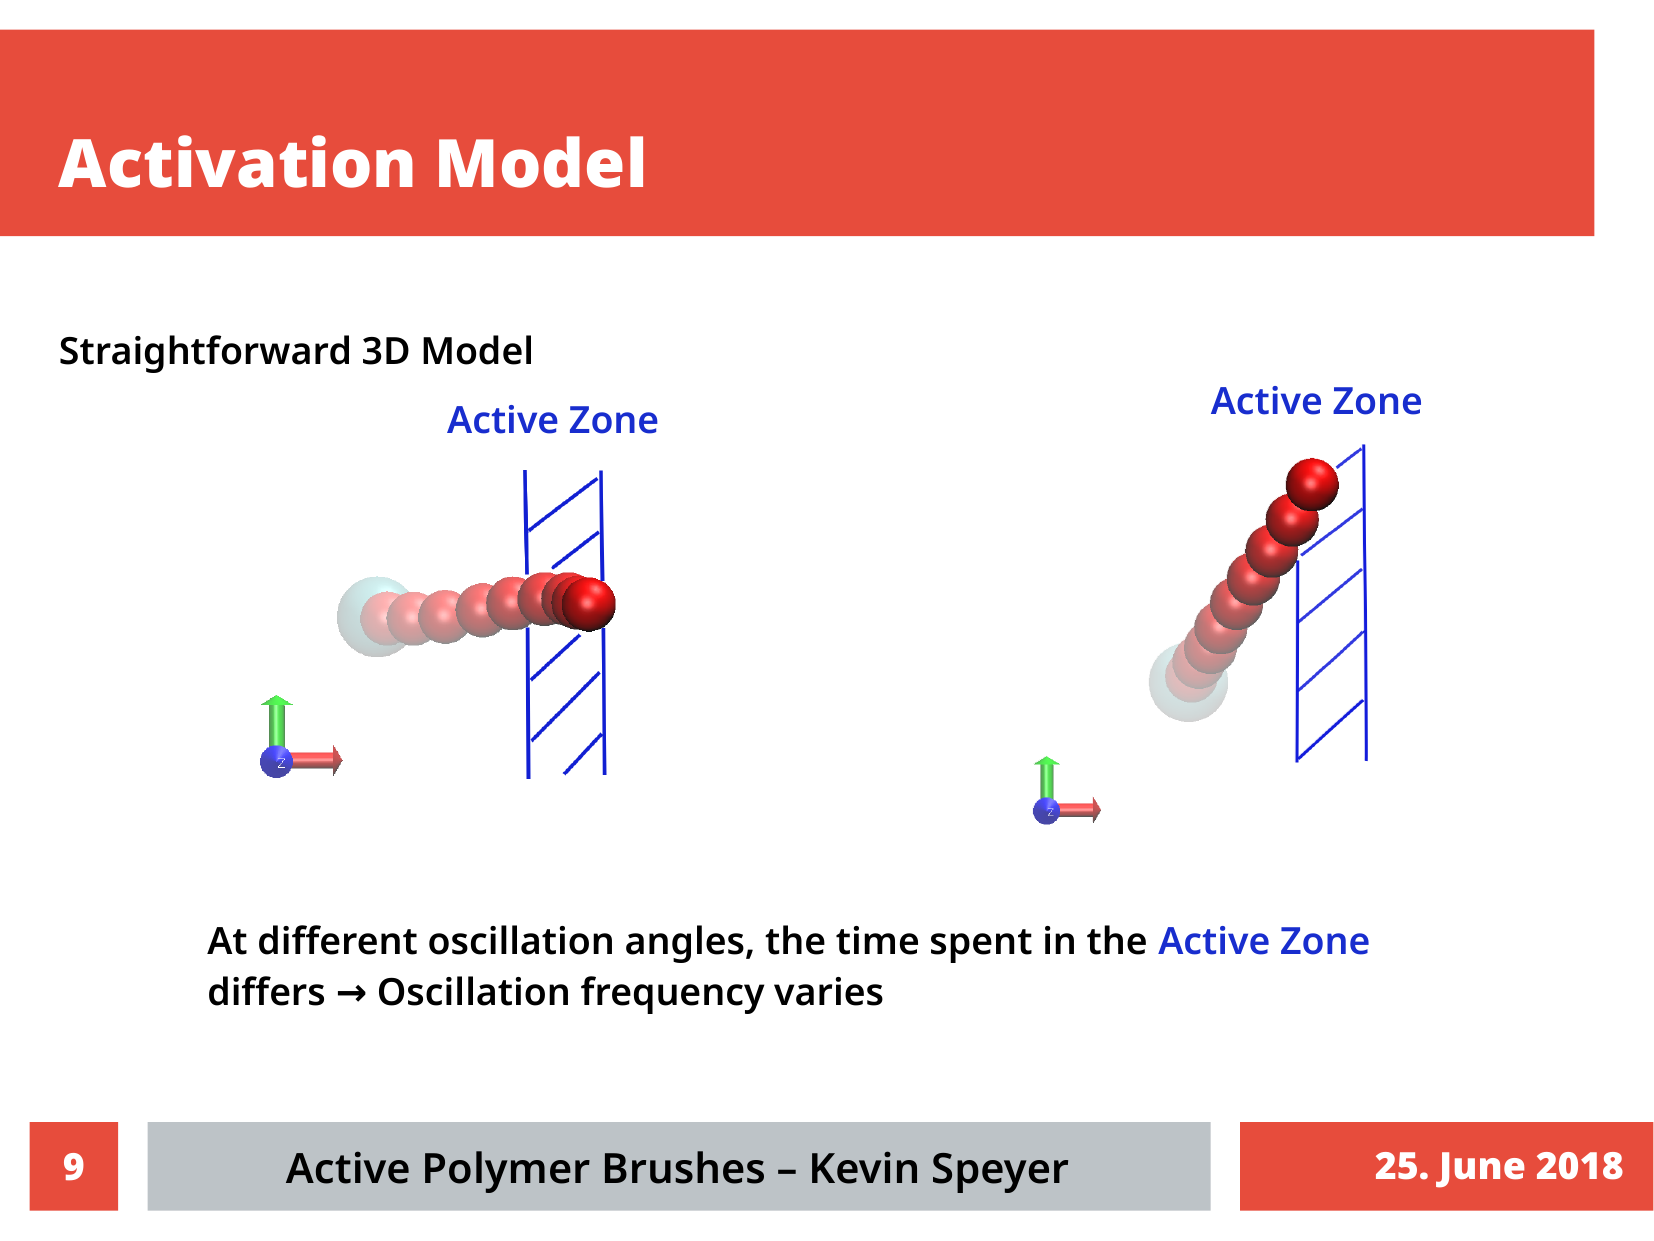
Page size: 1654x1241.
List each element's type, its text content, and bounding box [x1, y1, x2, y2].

title Activation Model [59, 59, 1595, 207]
list At different oscillation angles, the time spent in the Active Zone differs → Oscillation frequency varies [207, 914, 1399, 1101]
list Straightforward 3D Model [59, 324, 630, 419]
picture [993, 424, 1423, 851]
list Active Zone [1210, 374, 1485, 446]
text_box Active Polymer Brushes – Kevin Speyer [149, 1138, 1206, 1198]
list Active Zone [446, 393, 721, 466]
picture [230, 465, 650, 801]
